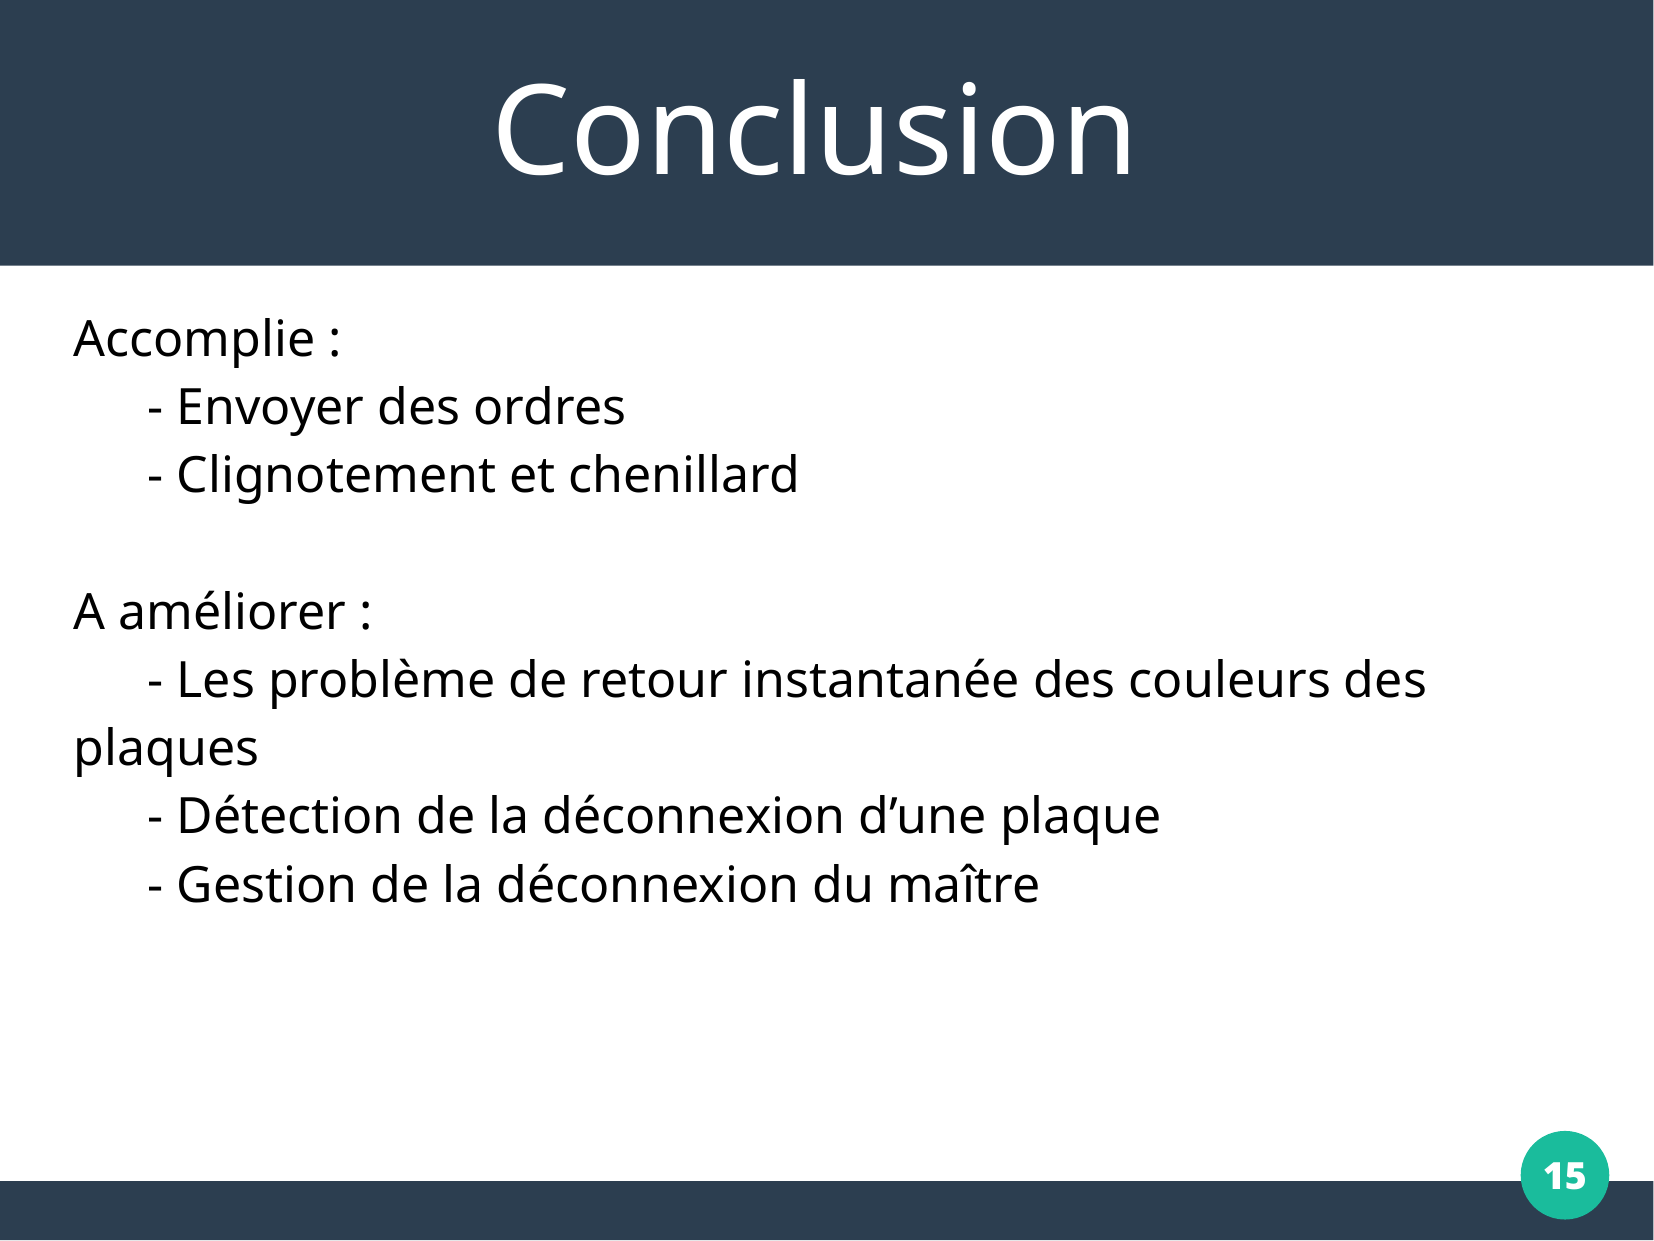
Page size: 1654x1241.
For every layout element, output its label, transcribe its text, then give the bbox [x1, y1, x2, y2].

text_box Accomplie : - Envoyer des ordres - Clignotement et chenillard A améliorer : - Les problème de retour instantanée des couleurs des plaques - Détection de la déconnexion d’une plaque - Gestion de la déconnexion du maître [59, 295, 1583, 811]
text_box Conclusion [23, 40, 1607, 213]
